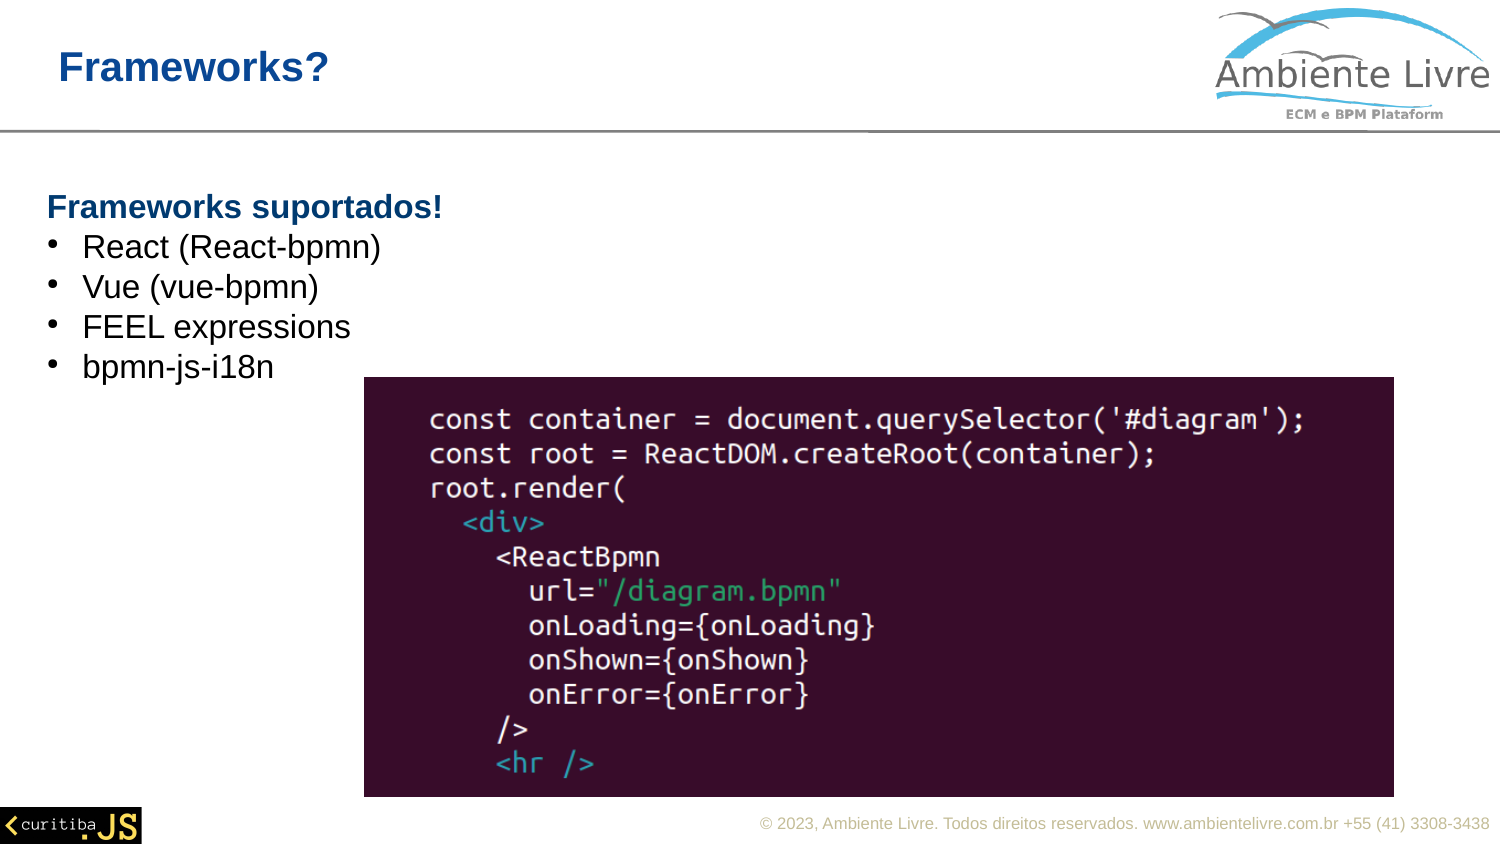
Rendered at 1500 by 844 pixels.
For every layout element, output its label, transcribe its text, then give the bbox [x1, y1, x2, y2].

picture [187, 377, 1394, 797]
picture [1215, 8, 1489, 119]
picture [0, 807, 142, 844]
title Frameworks? [43, 8, 1127, 129]
text_box Frameworks suportados! React (React-bpmn) Vue (vue-bpmn) FEEL expressions bpmn-js-i18n [32, 178, 1347, 393]
